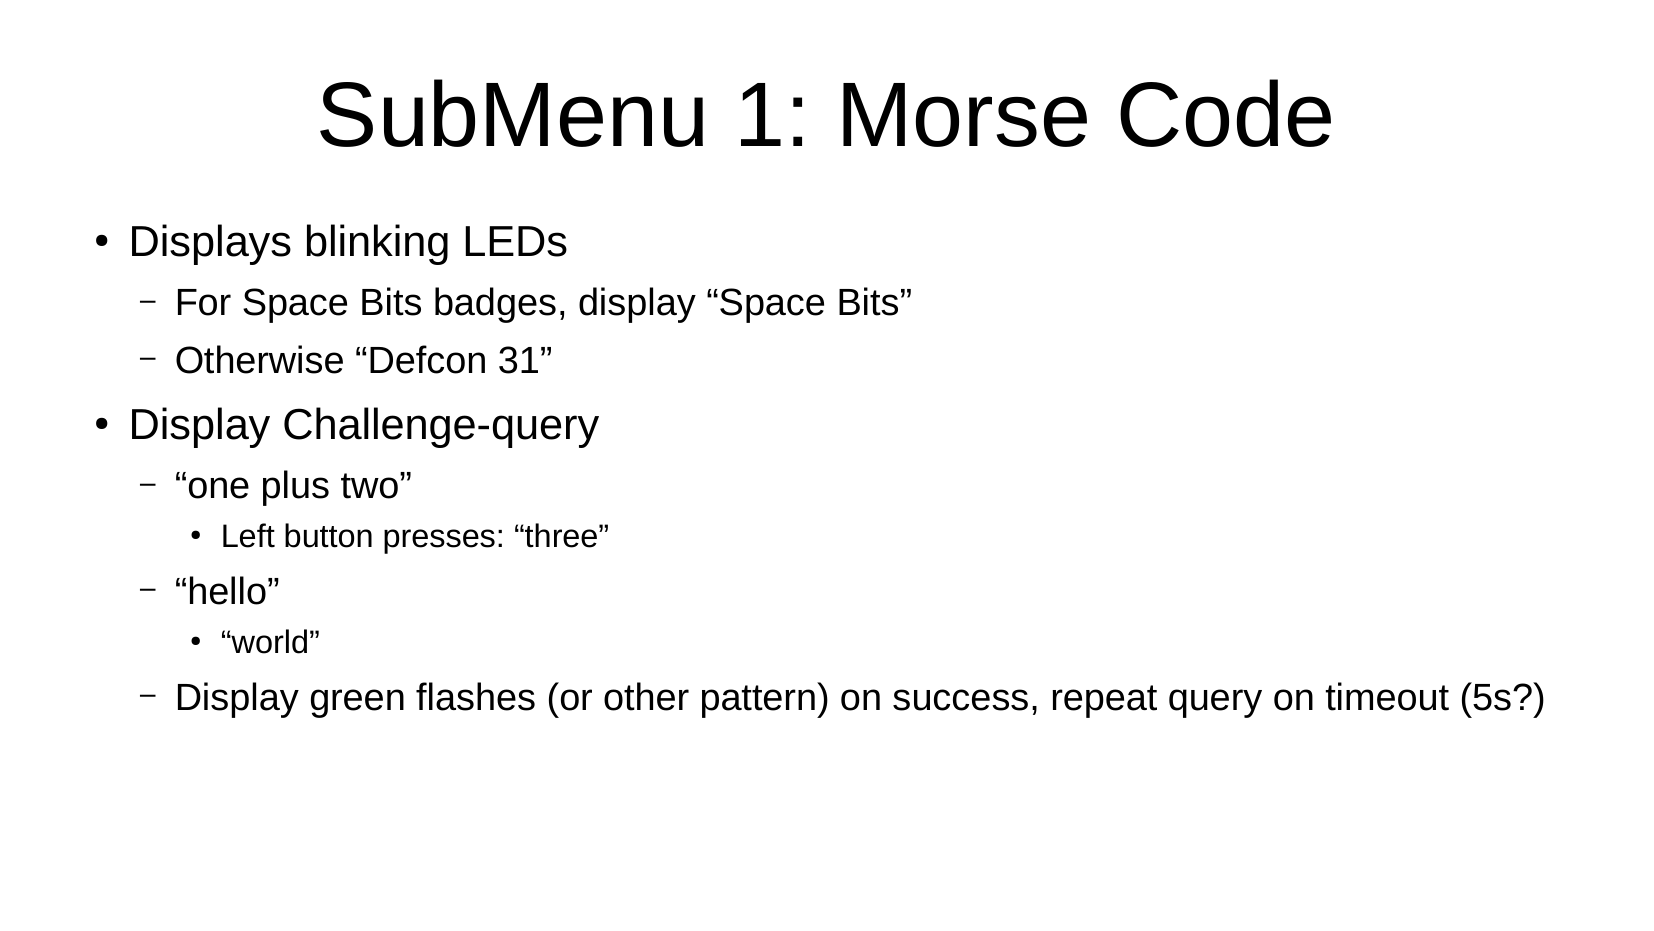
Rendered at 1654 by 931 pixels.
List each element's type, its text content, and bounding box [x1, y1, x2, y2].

list Displays blinking LEDs For Space Bits badges, display “Space Bits” Otherwise “Defcon 31” Display Challenge-query “one plus two” Left button presses: “three” “hello” “world” Display green flashes (or other pattern) on success, repeat query on timeout (5s?) [82, 217, 1571, 758]
title SubMenu 1: Morse Code [82, 37, 1571, 193]
